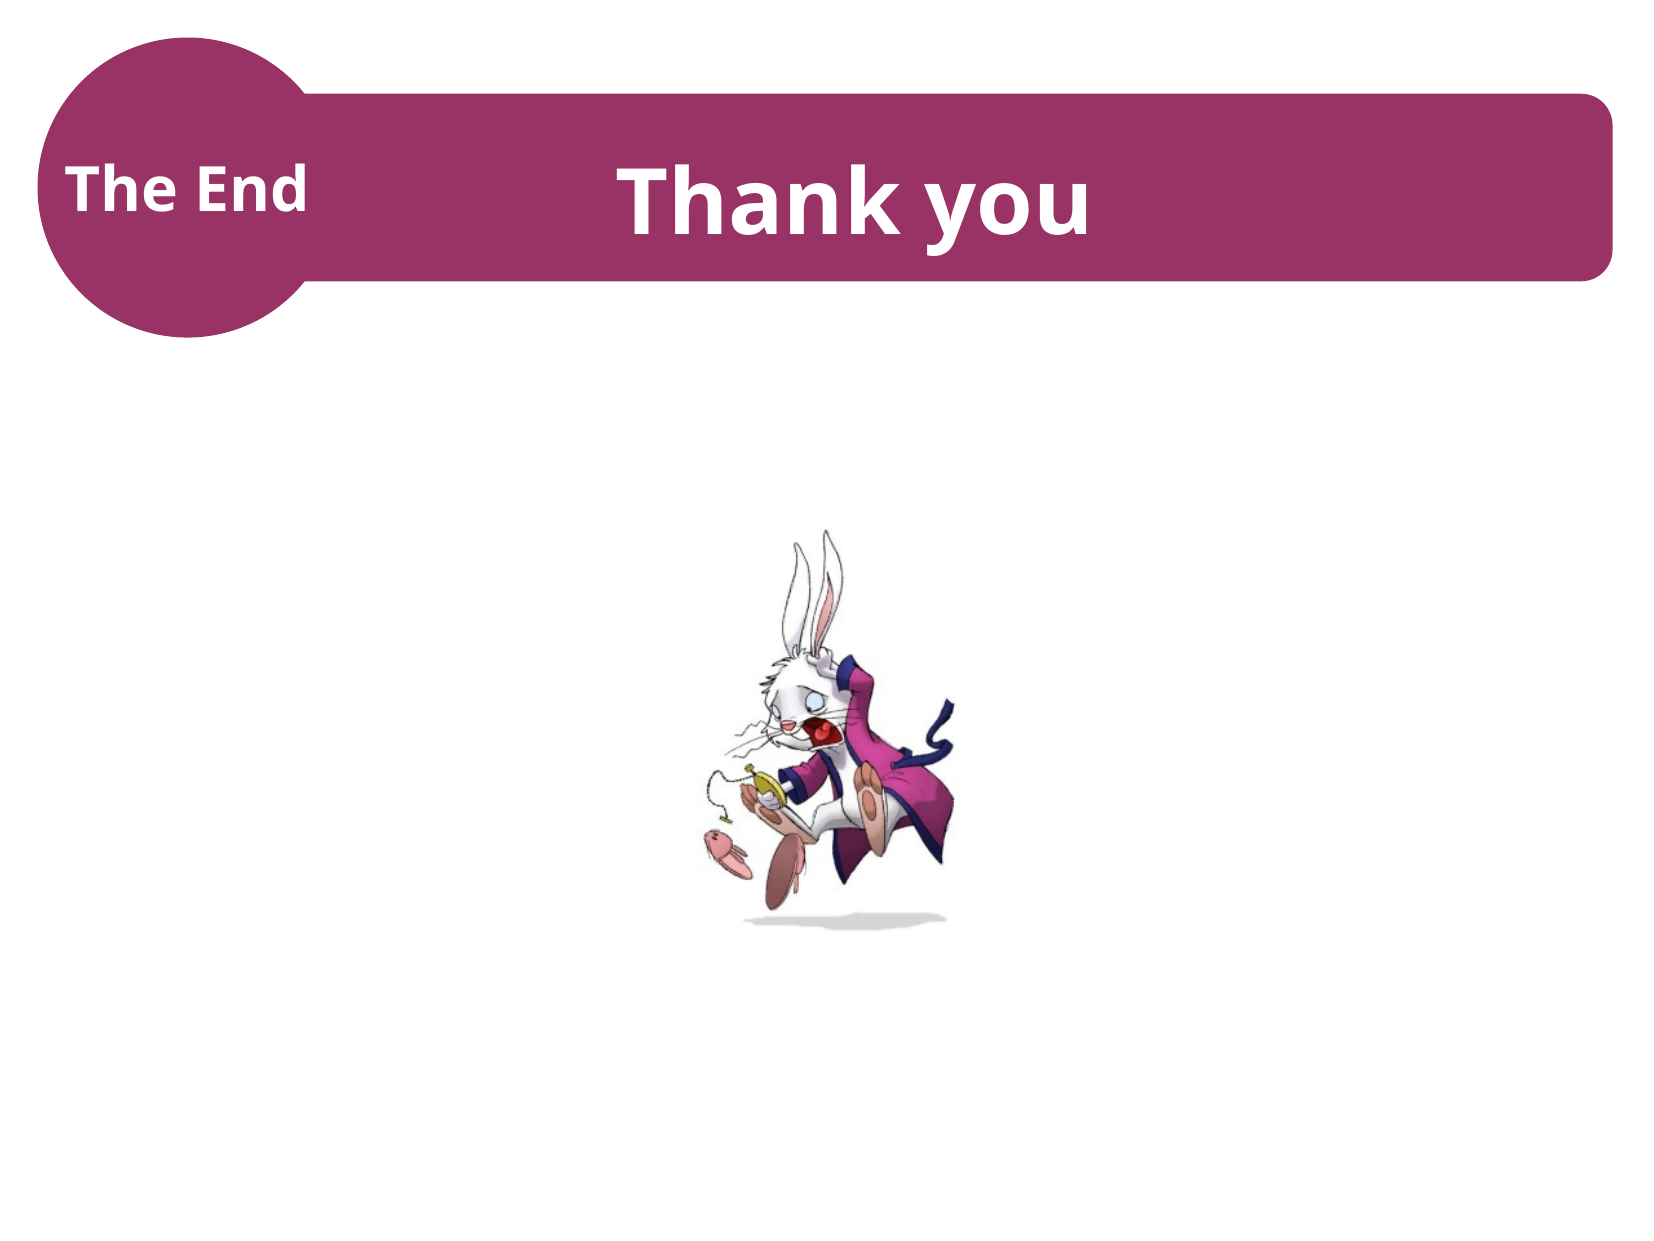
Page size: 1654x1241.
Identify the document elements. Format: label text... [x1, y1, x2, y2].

text_box The End [37, 37, 338, 338]
text_box [305, 93, 1613, 282]
text_box Thank you [600, 128, 1080, 247]
picture [678, 520, 987, 932]
